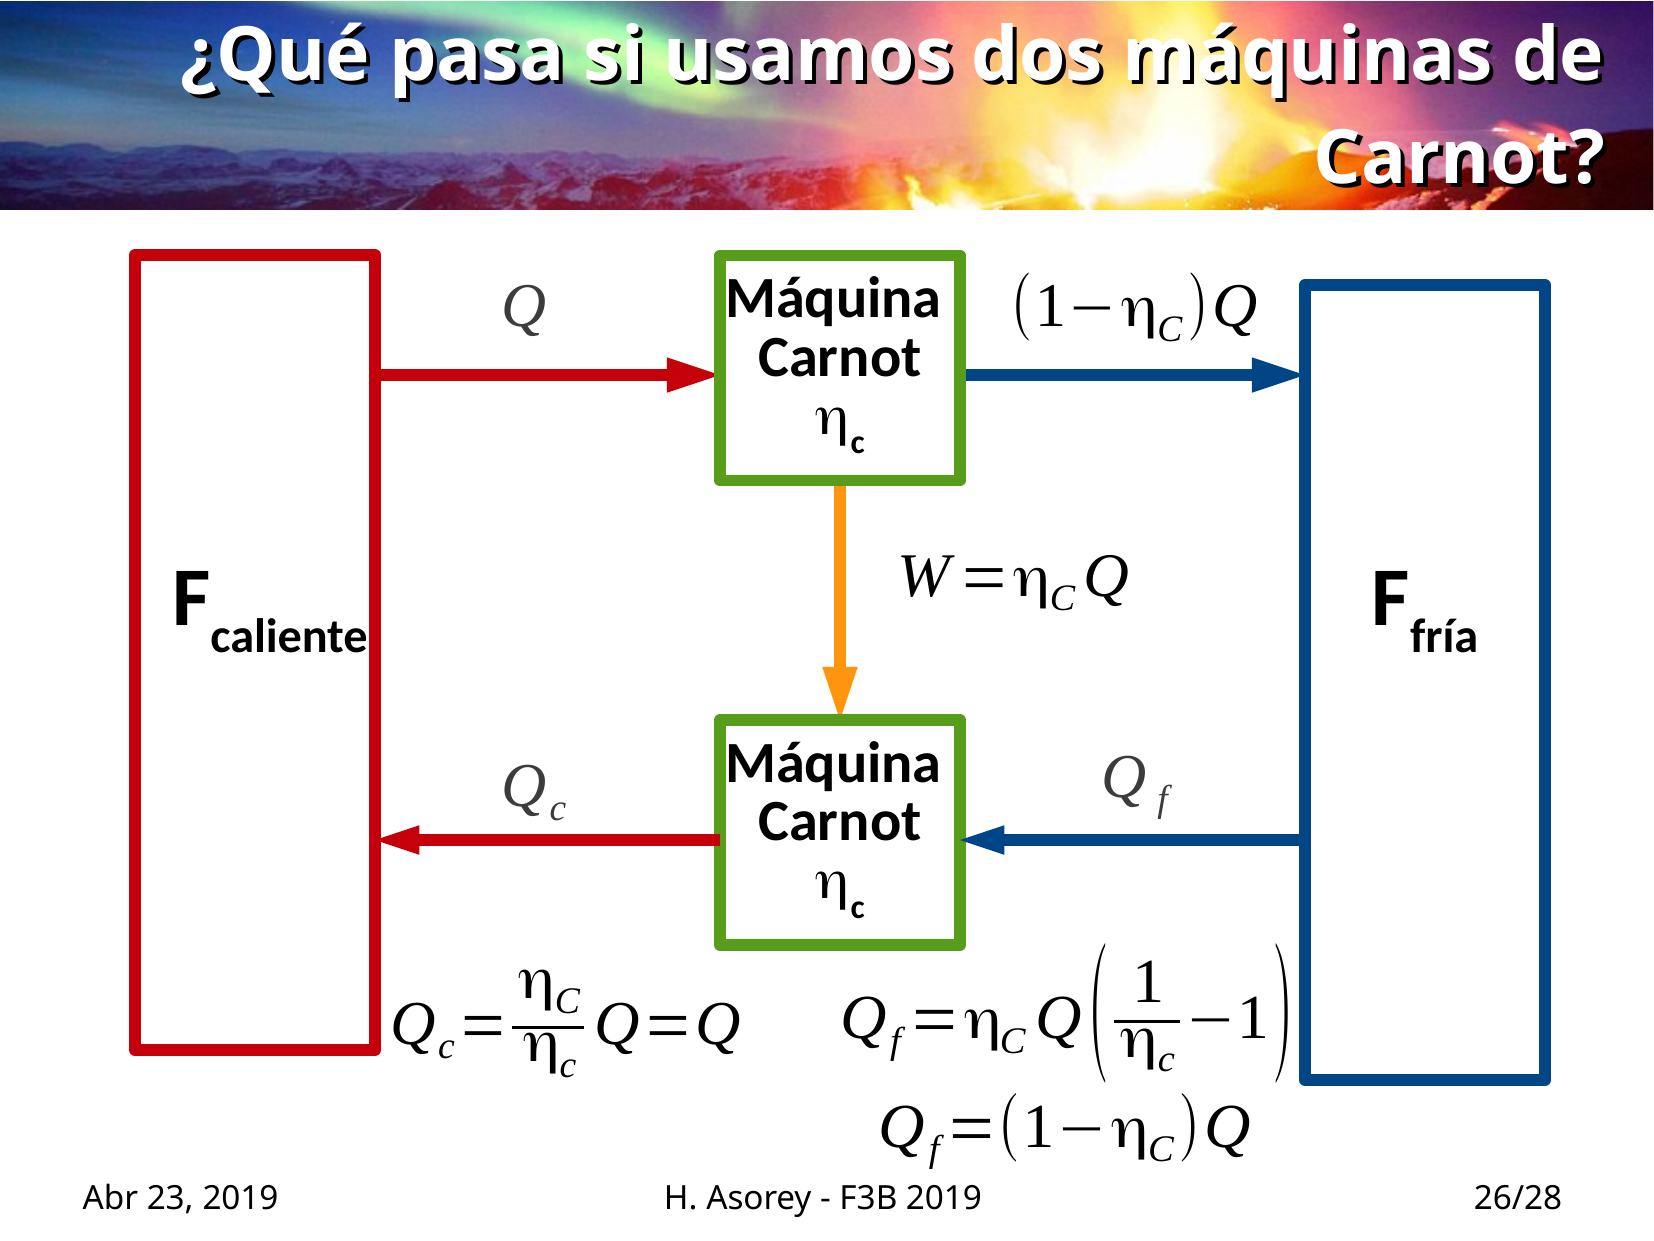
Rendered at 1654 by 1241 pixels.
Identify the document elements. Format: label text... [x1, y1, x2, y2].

title ¿Qué pasa si usamos dos máquinas de Carnot? [45, 15, 1606, 191]
chart [384, 967, 749, 1086]
chart [495, 270, 555, 339]
chart [495, 750, 574, 829]
chart [1095, 741, 1184, 820]
chart [890, 540, 1138, 618]
text_box Máquina Carnot hc [720, 720, 961, 946]
chart [833, 939, 1300, 1171]
chart [1005, 270, 1266, 350]
picture [0, 1, 1654, 210]
text_box Máquina Carnot hc [720, 255, 961, 481]
text_box Fcaliente [150, 555, 391, 691]
text_box Ffría [1305, 555, 1546, 691]
